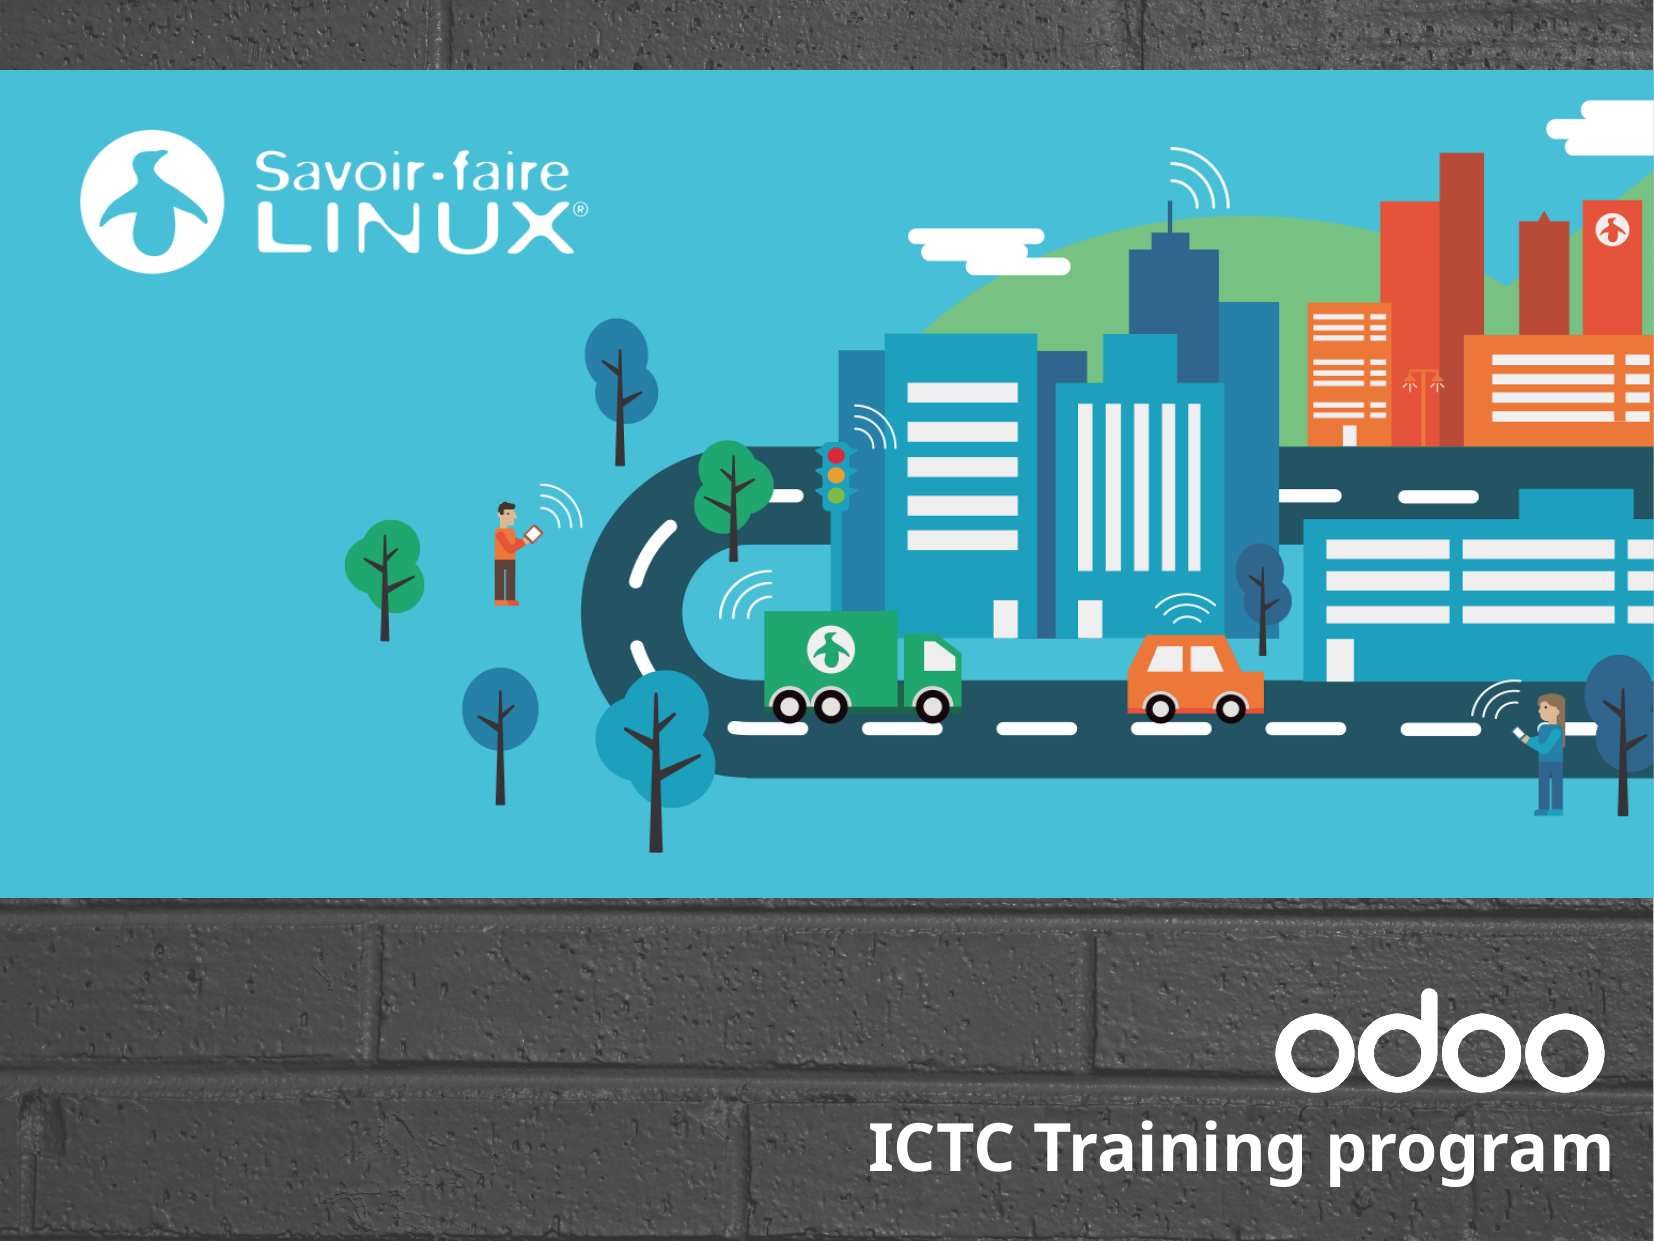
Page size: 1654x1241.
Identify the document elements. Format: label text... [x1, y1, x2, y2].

picture [0, 0, 1654, 1241]
text_box ICTC Training program [590, 1092, 1630, 1241]
